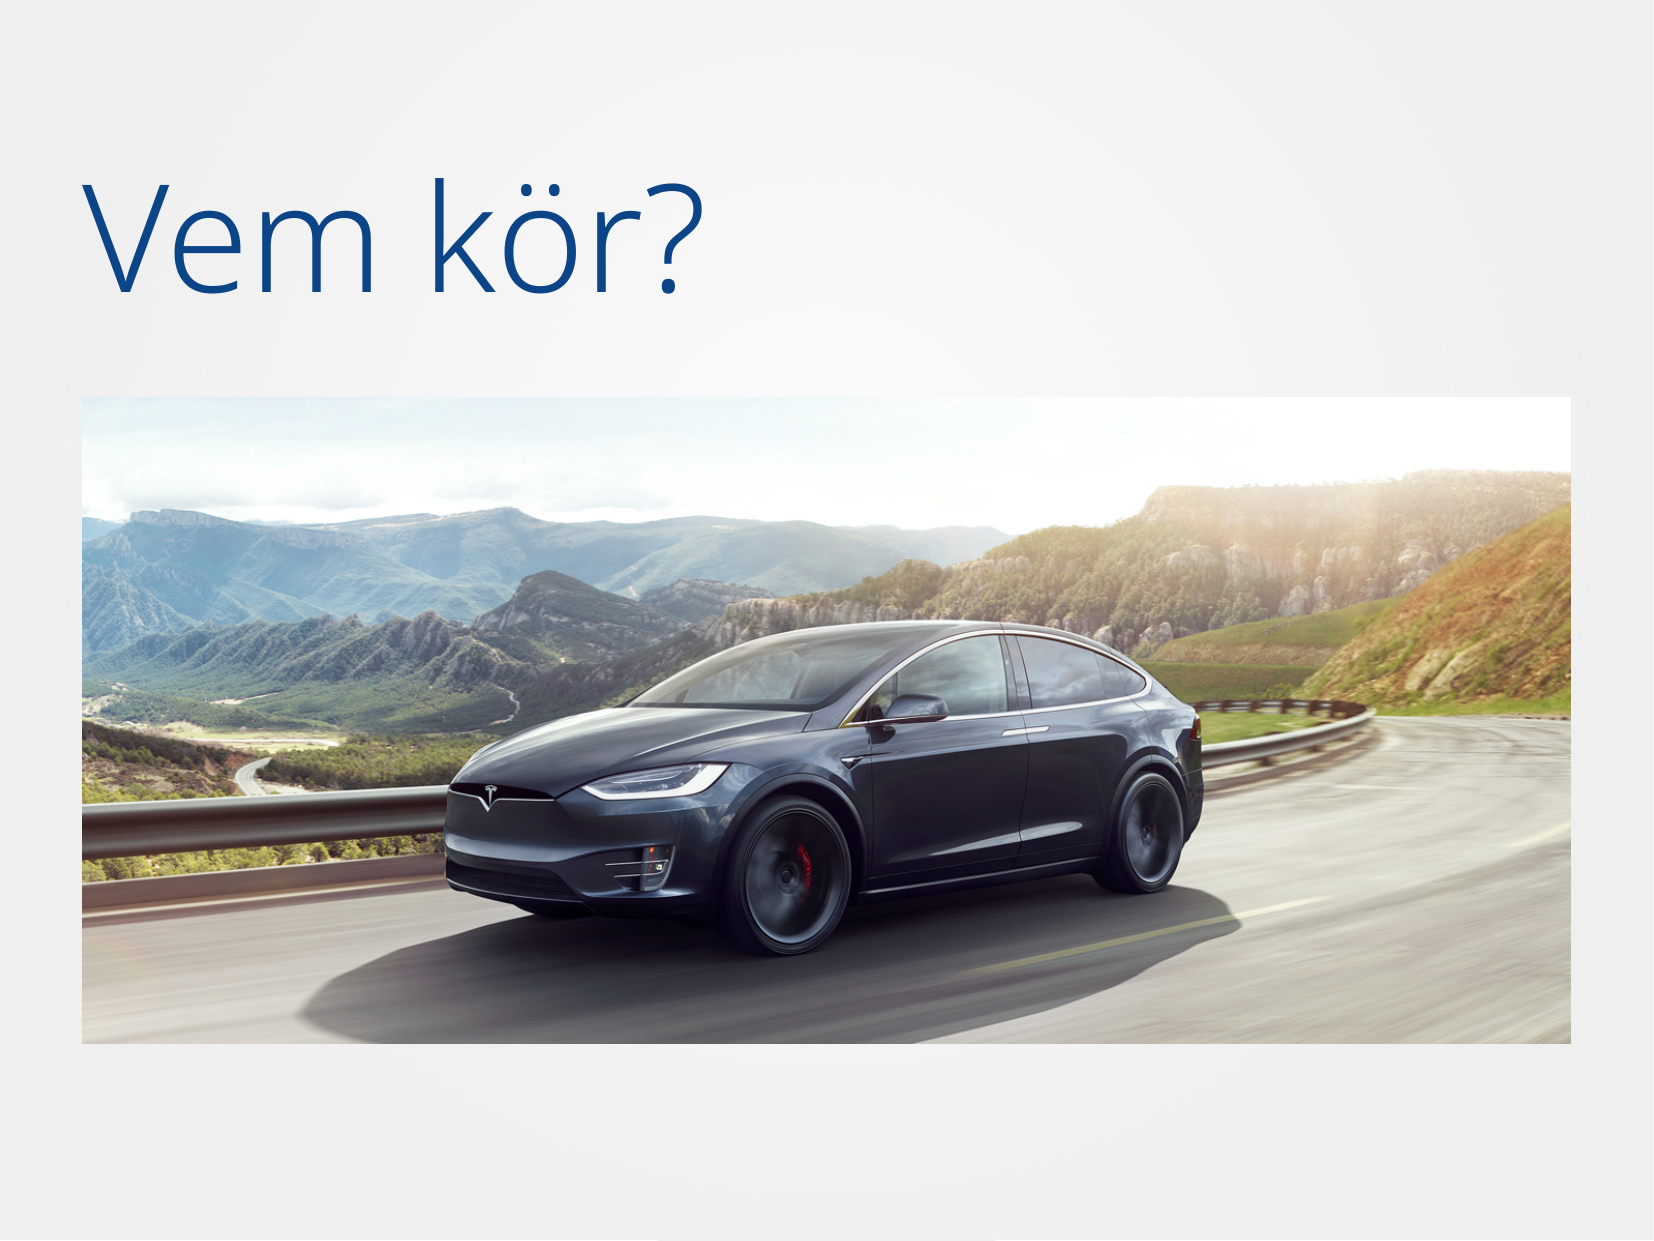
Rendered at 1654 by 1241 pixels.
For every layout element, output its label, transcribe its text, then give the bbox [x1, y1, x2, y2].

picture [82, 397, 1571, 1044]
title Vem kör? [82, 80, 1572, 337]
